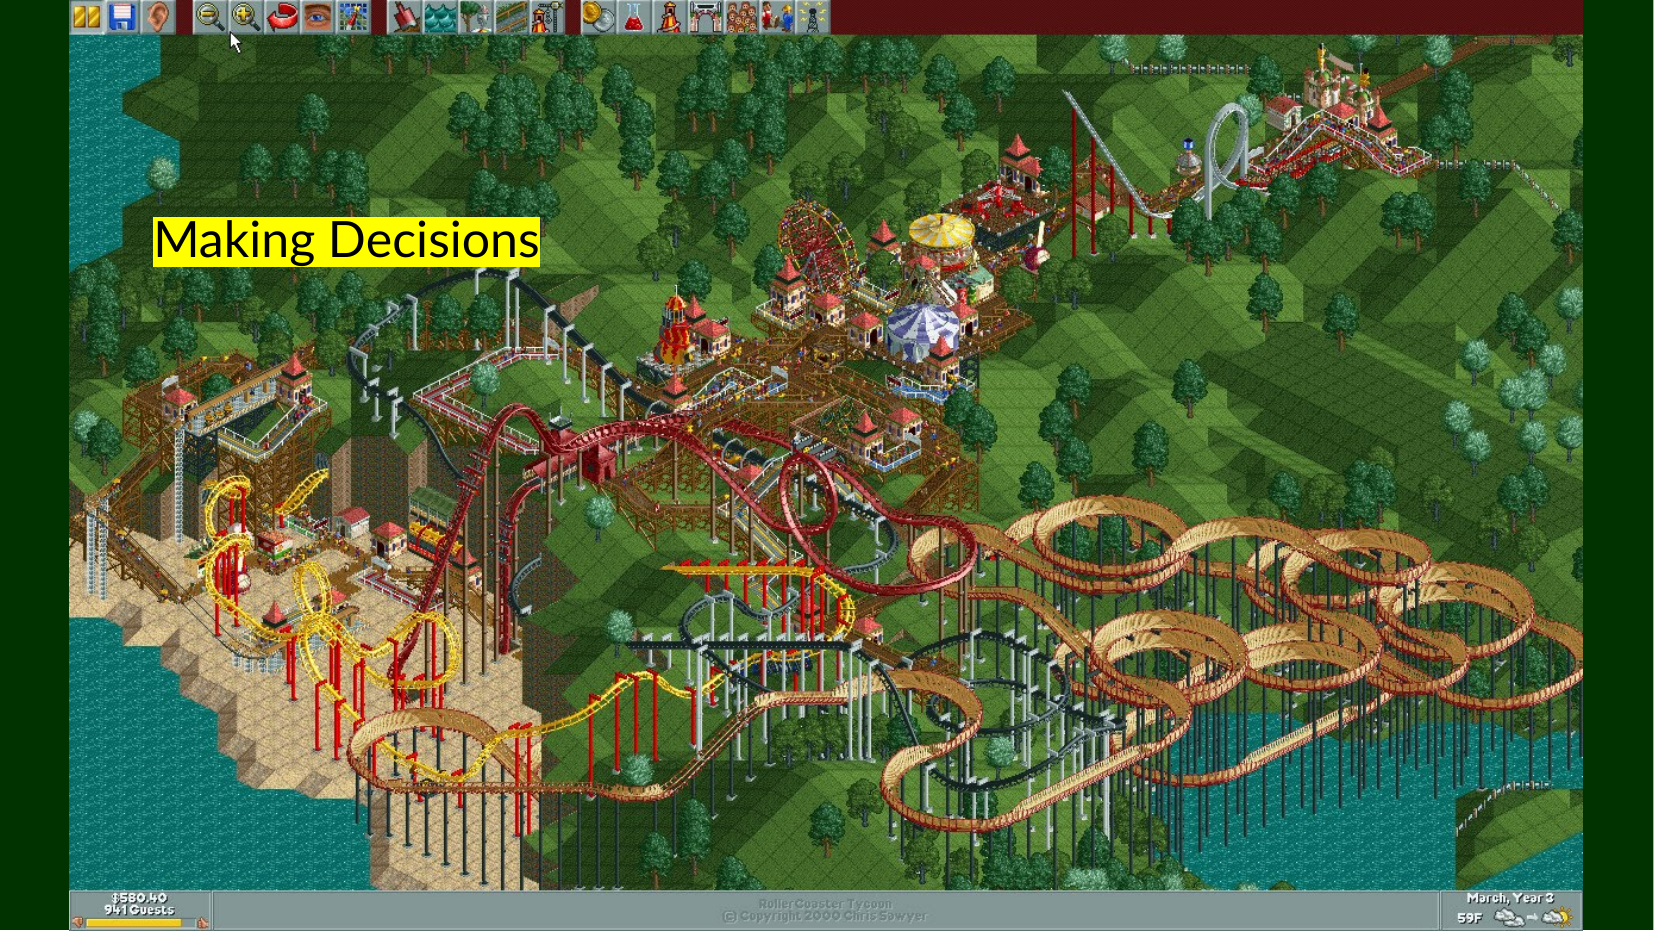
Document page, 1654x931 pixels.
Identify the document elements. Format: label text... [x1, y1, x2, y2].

picture [69, 0, 1583, 931]
list Making Decisions [82, 217, 1571, 839]
